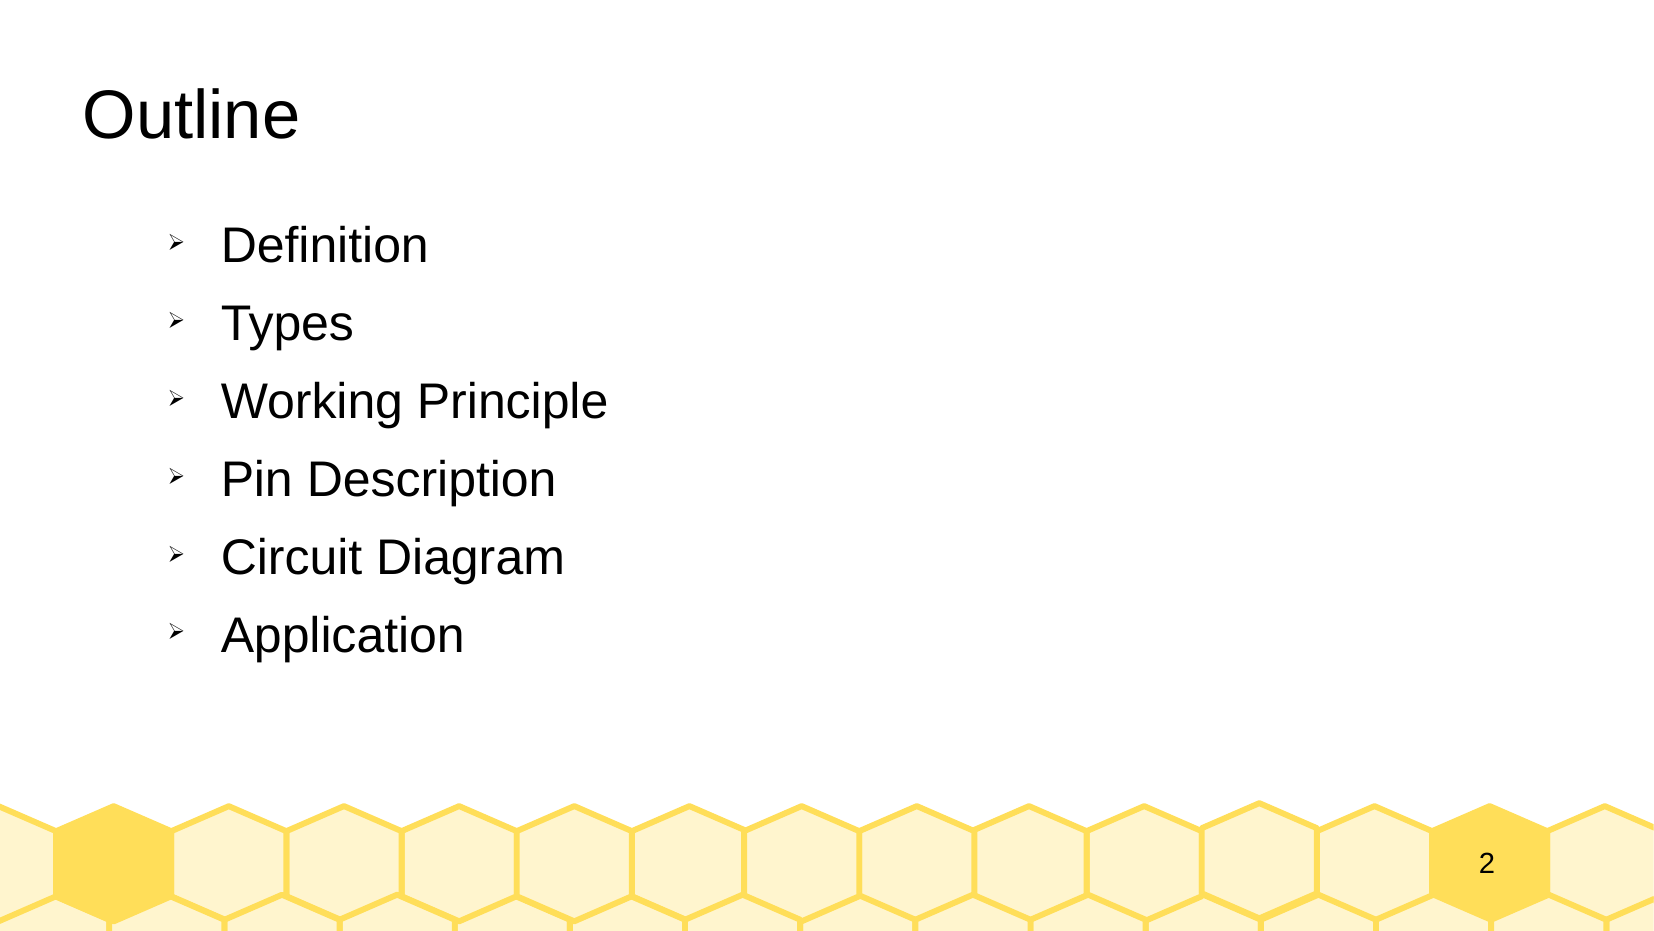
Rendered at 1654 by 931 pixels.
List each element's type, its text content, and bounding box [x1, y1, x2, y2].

title Outline [82, 37, 1571, 193]
list Definition Types Working Principle Pin Description Circuit Diagram Application [150, 217, 1639, 713]
